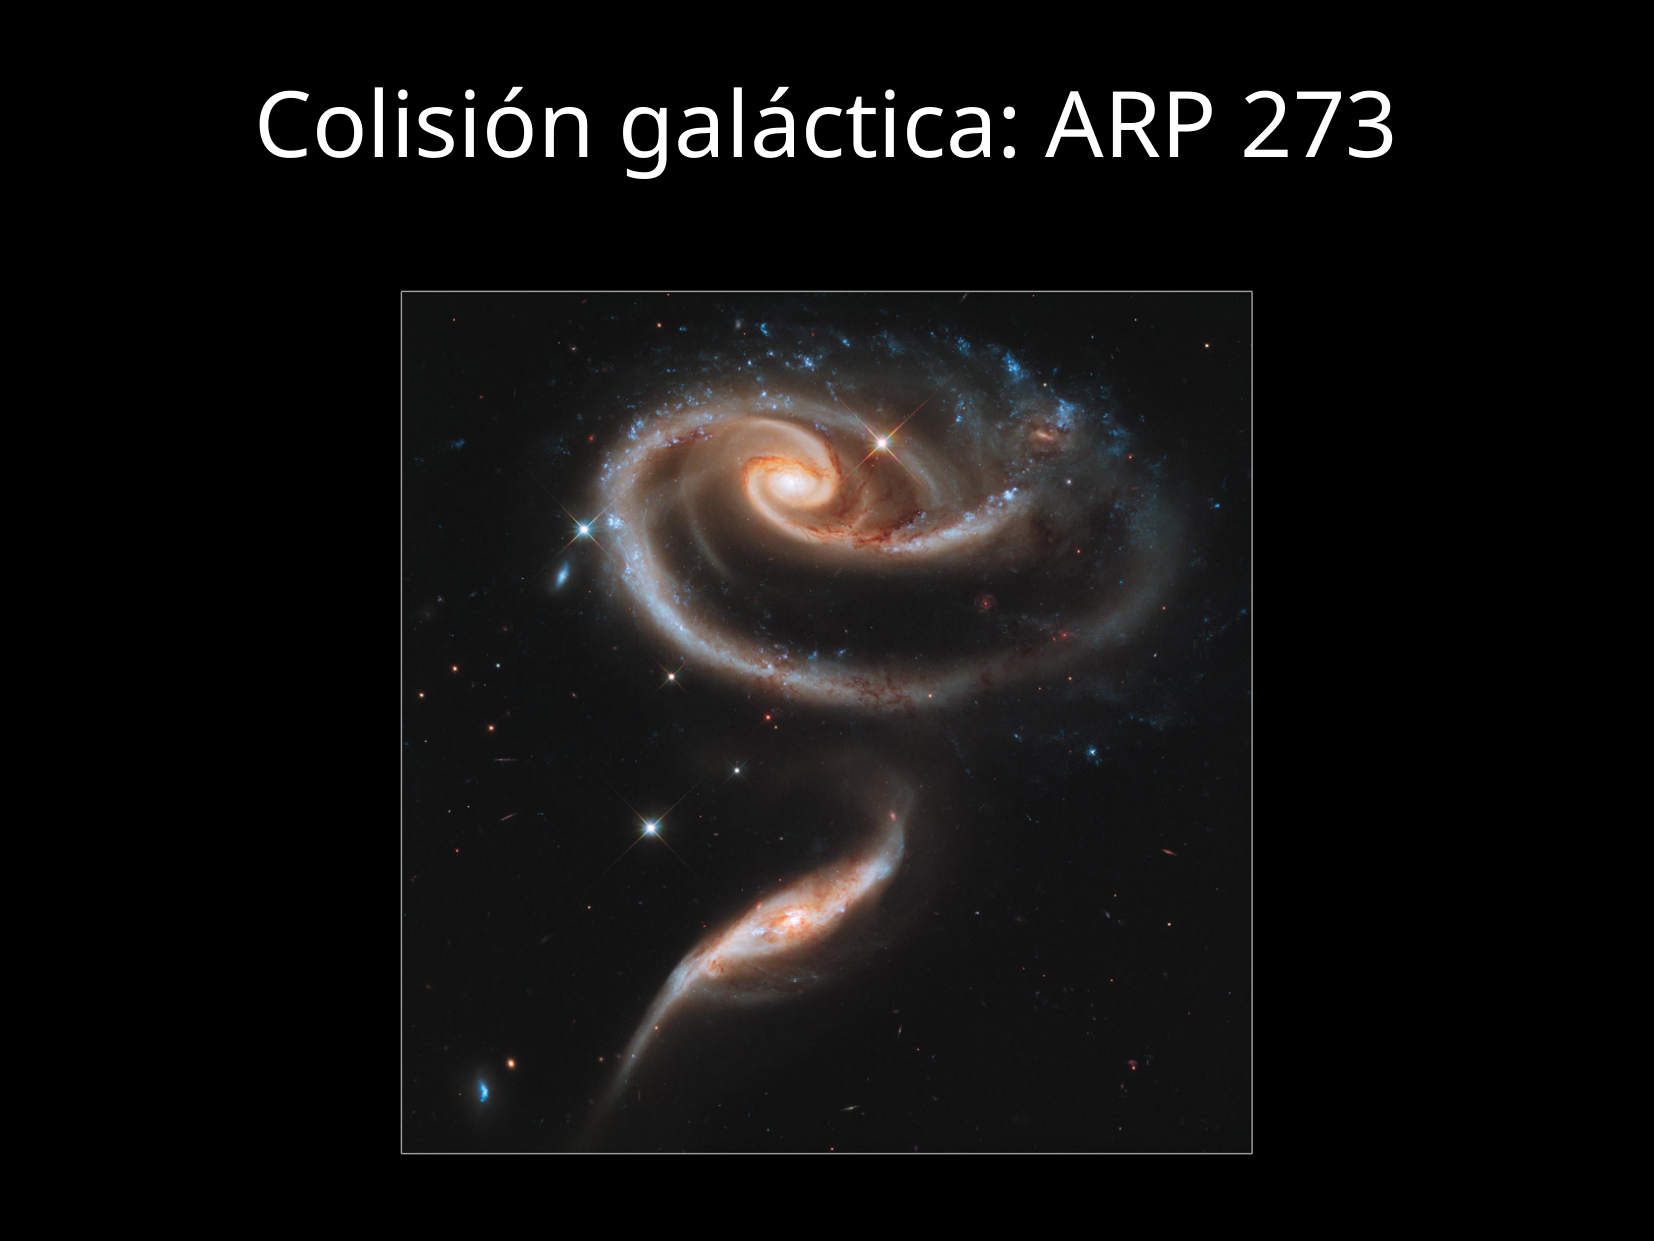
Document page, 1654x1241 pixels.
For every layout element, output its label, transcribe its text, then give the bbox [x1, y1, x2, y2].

title Colisión galáctica: ARP 273 [82, 49, 1571, 196]
picture [394, 290, 1260, 1156]
